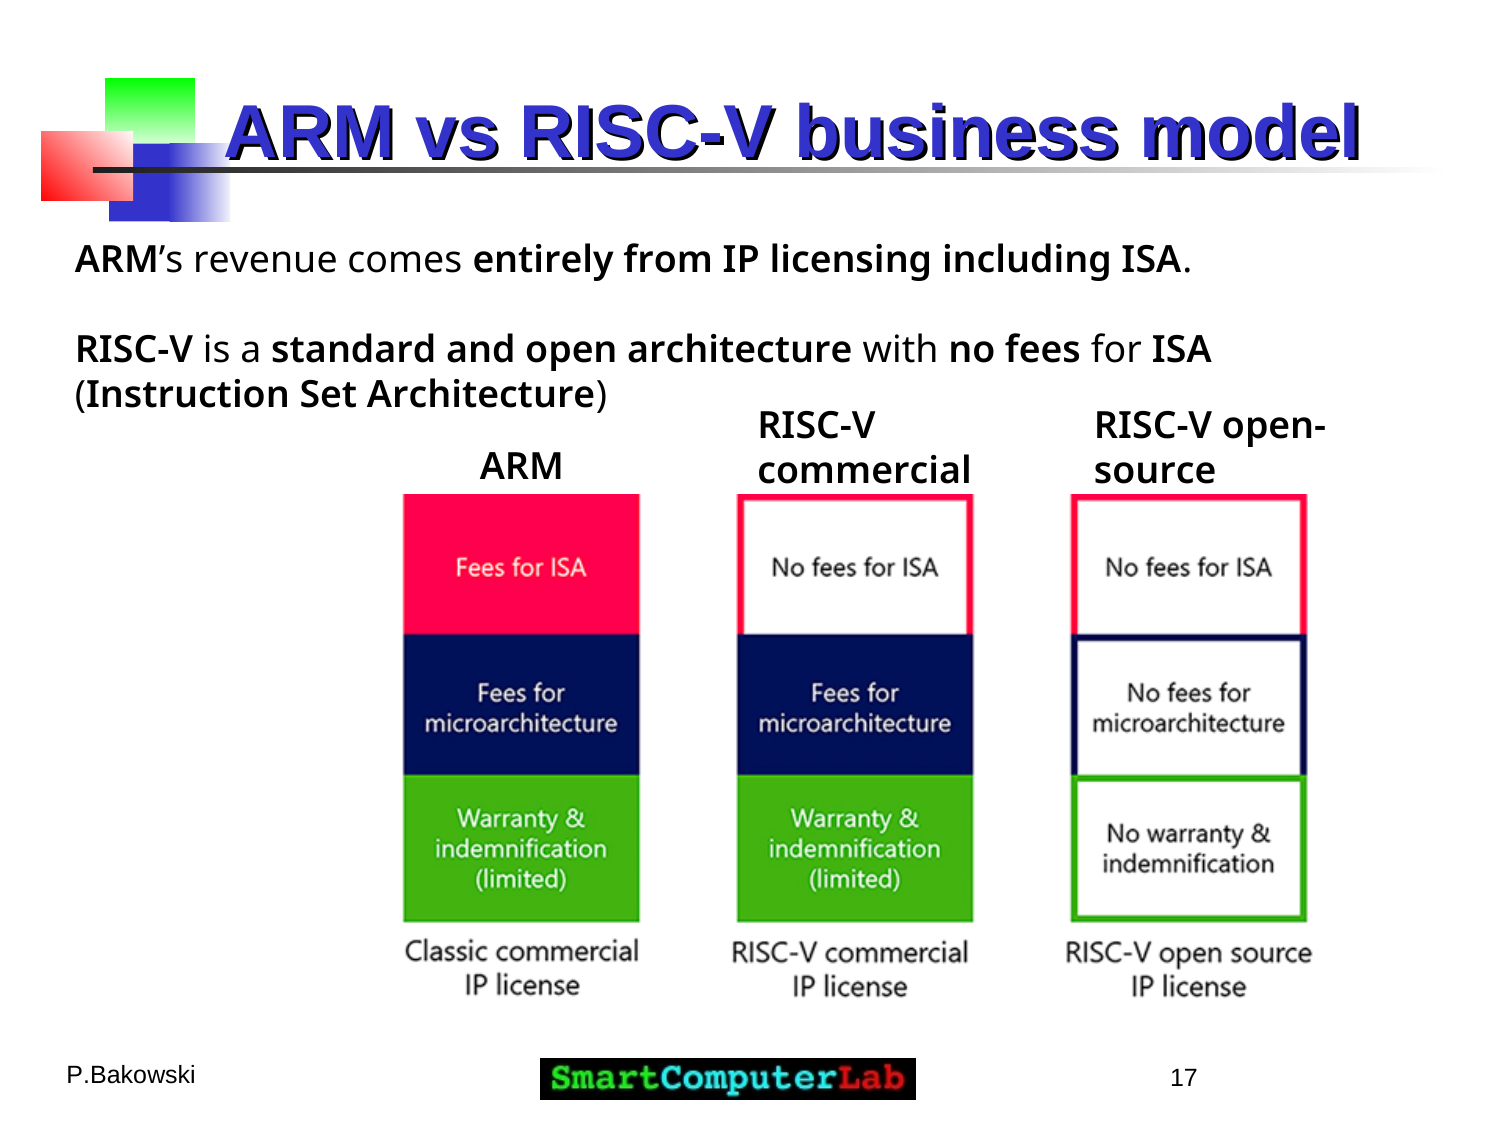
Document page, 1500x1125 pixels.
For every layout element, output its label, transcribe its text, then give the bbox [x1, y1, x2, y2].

picture [540, 1058, 916, 1100]
text_box RISC-V commercial [742, 393, 1021, 499]
text_box ARM’s revenue comes entirely from IP licensing including ISA. RISC-V is a standard and open architecture with no fees for ISA (Instruction Set Architecture) [60, 227, 1411, 962]
text_box RISC-V open-source [1079, 393, 1357, 499]
text_box ARM [465, 435, 581, 495]
picture [375, 494, 1336, 1020]
title ARM vs RISC-V business model [159, 74, 1426, 180]
